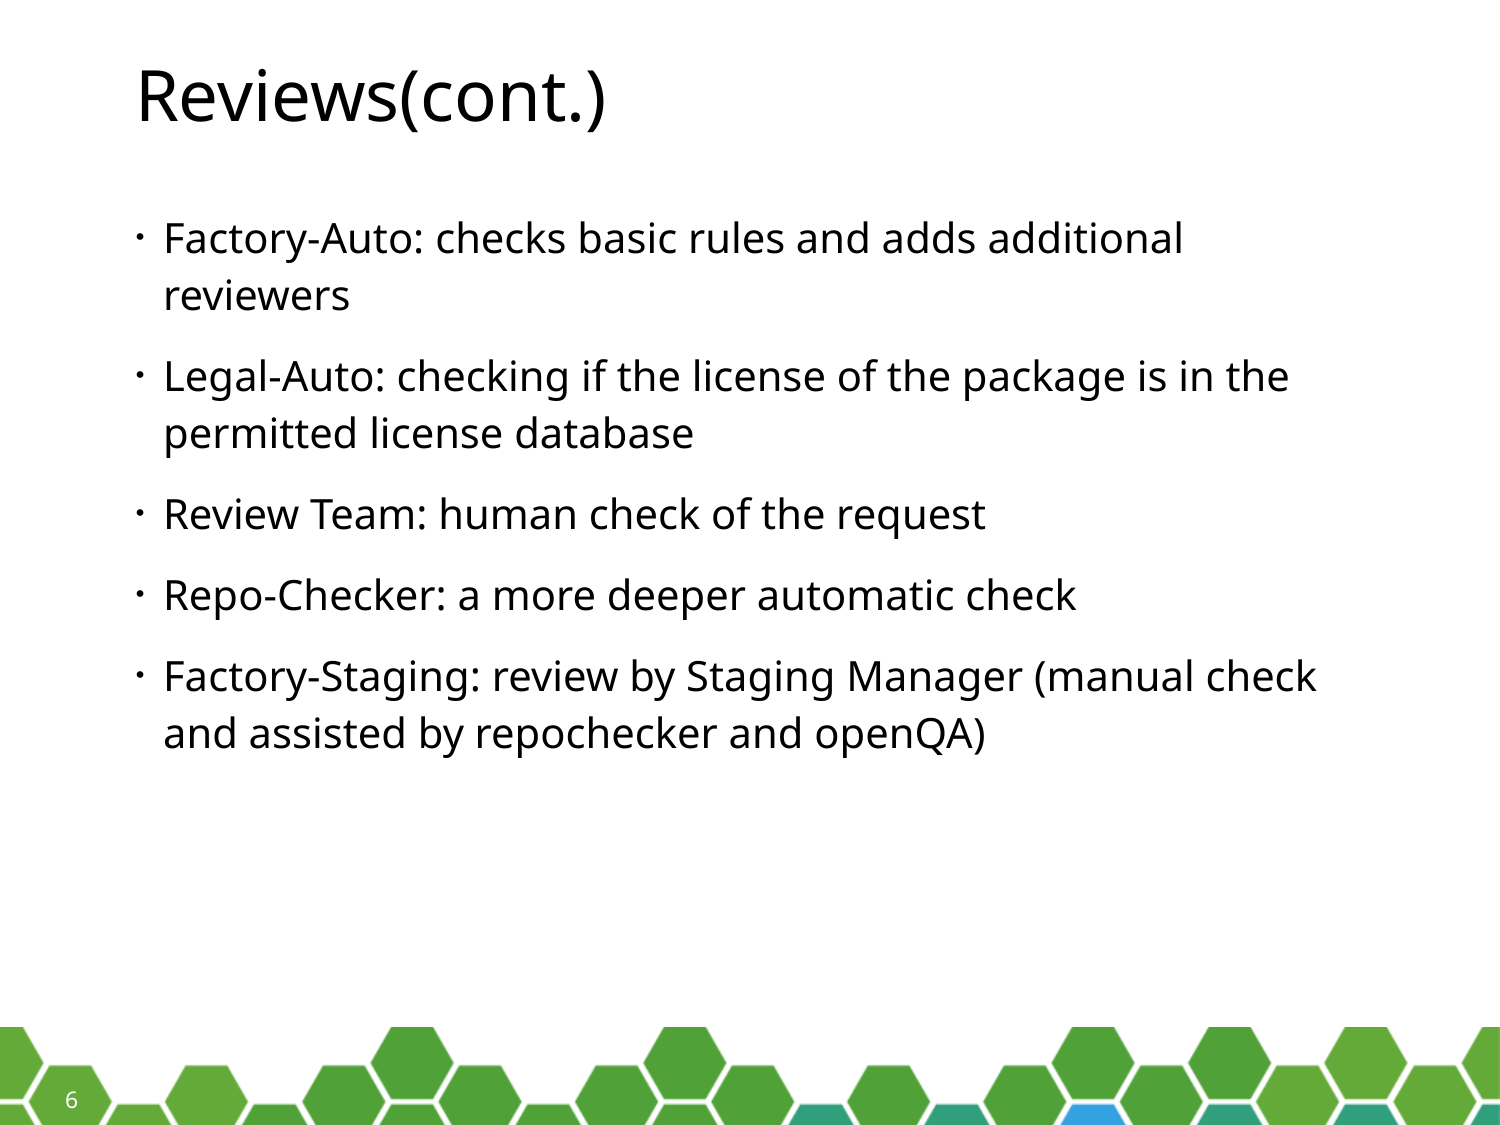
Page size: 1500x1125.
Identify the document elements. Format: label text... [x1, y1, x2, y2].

picture [0, 1027, 1500, 1125]
list Factory-Auto: checks basic rules and adds additional reviewers Legal-Auto: checking if the license of the package is in the permitted license database Review Team: human check of the request Repo-Checker: a more deeper automatic check Factory-Staging: review by Staging Manager (manual check and assisted by repochecker and openQA) [135, 208, 1372, 862]
title Reviews(cont.) [135, 12, 1372, 175]
